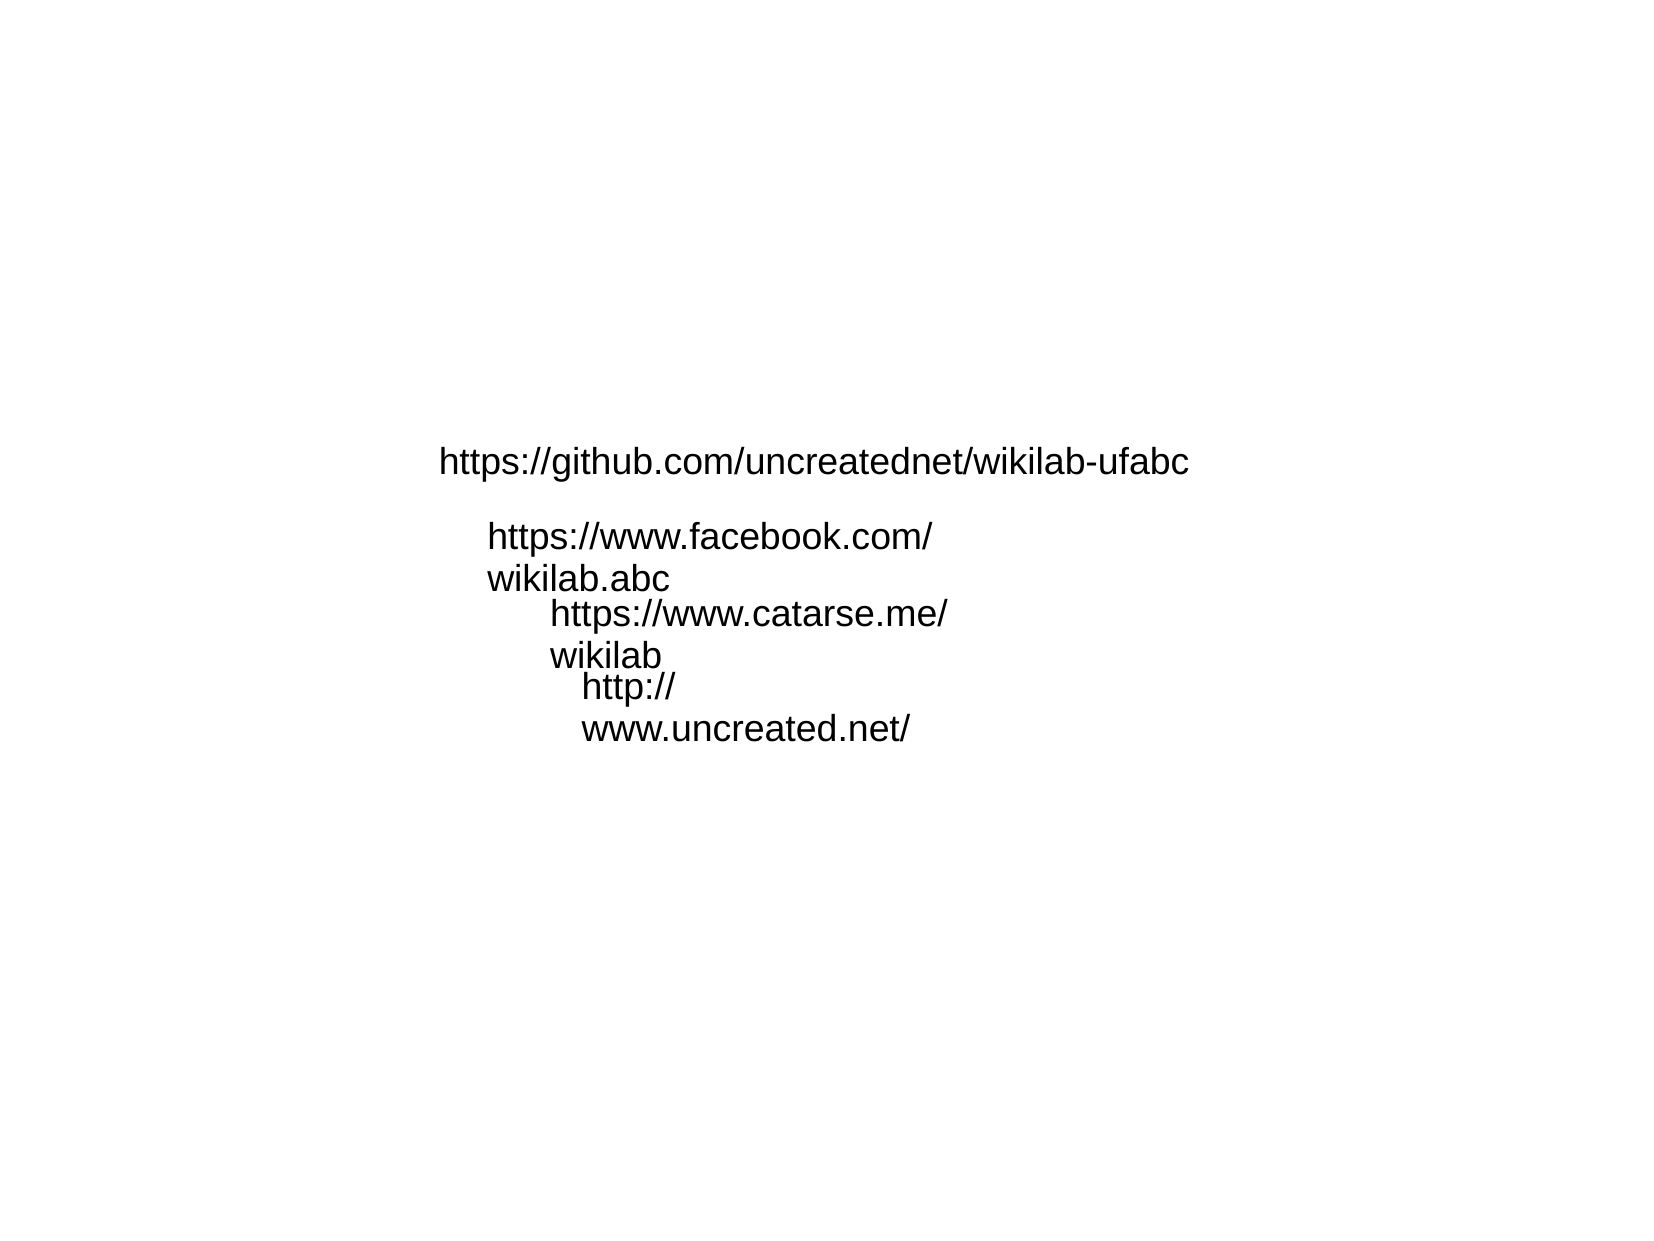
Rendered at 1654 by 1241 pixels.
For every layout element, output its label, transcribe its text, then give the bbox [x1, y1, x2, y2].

text_box https://www.facebook.com/wikilab.abc [472, 507, 1131, 565]
text_box http://www.uncreated.net/ [566, 657, 1020, 715]
text_box https://www.catarse.me/wikilab [535, 584, 1075, 642]
text_box https://github.com/uncreatednet/wikilab-ufabc [424, 433, 1205, 491]
